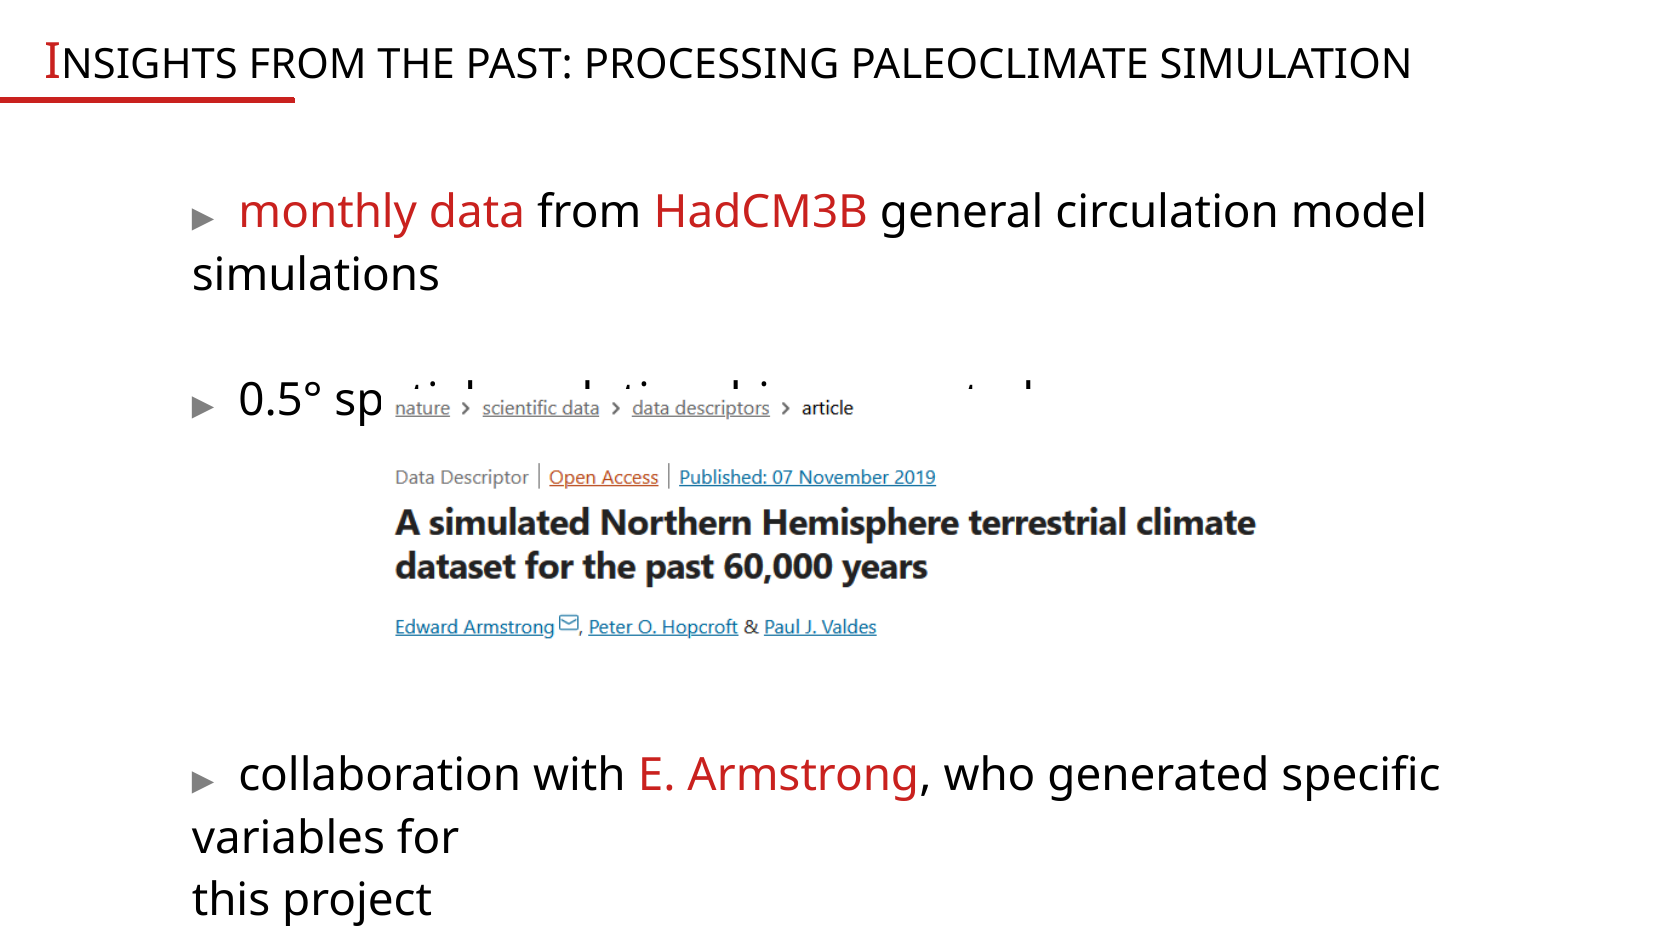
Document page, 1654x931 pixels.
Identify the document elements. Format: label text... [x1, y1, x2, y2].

text_box ▶ monthly data from HadCM3B general circulation model simulations ▶ 0.5° spatial resolution, bias corrected ▶ collaboration with E. Armstrong, who generated specific variables for this project [177, 171, 1536, 931]
text_box INSIGHTS FROM THE PAST: PROCESSING PALEOCLIMATE SIMULATION [29, 0, 1625, 119]
picture [381, 389, 1272, 653]
